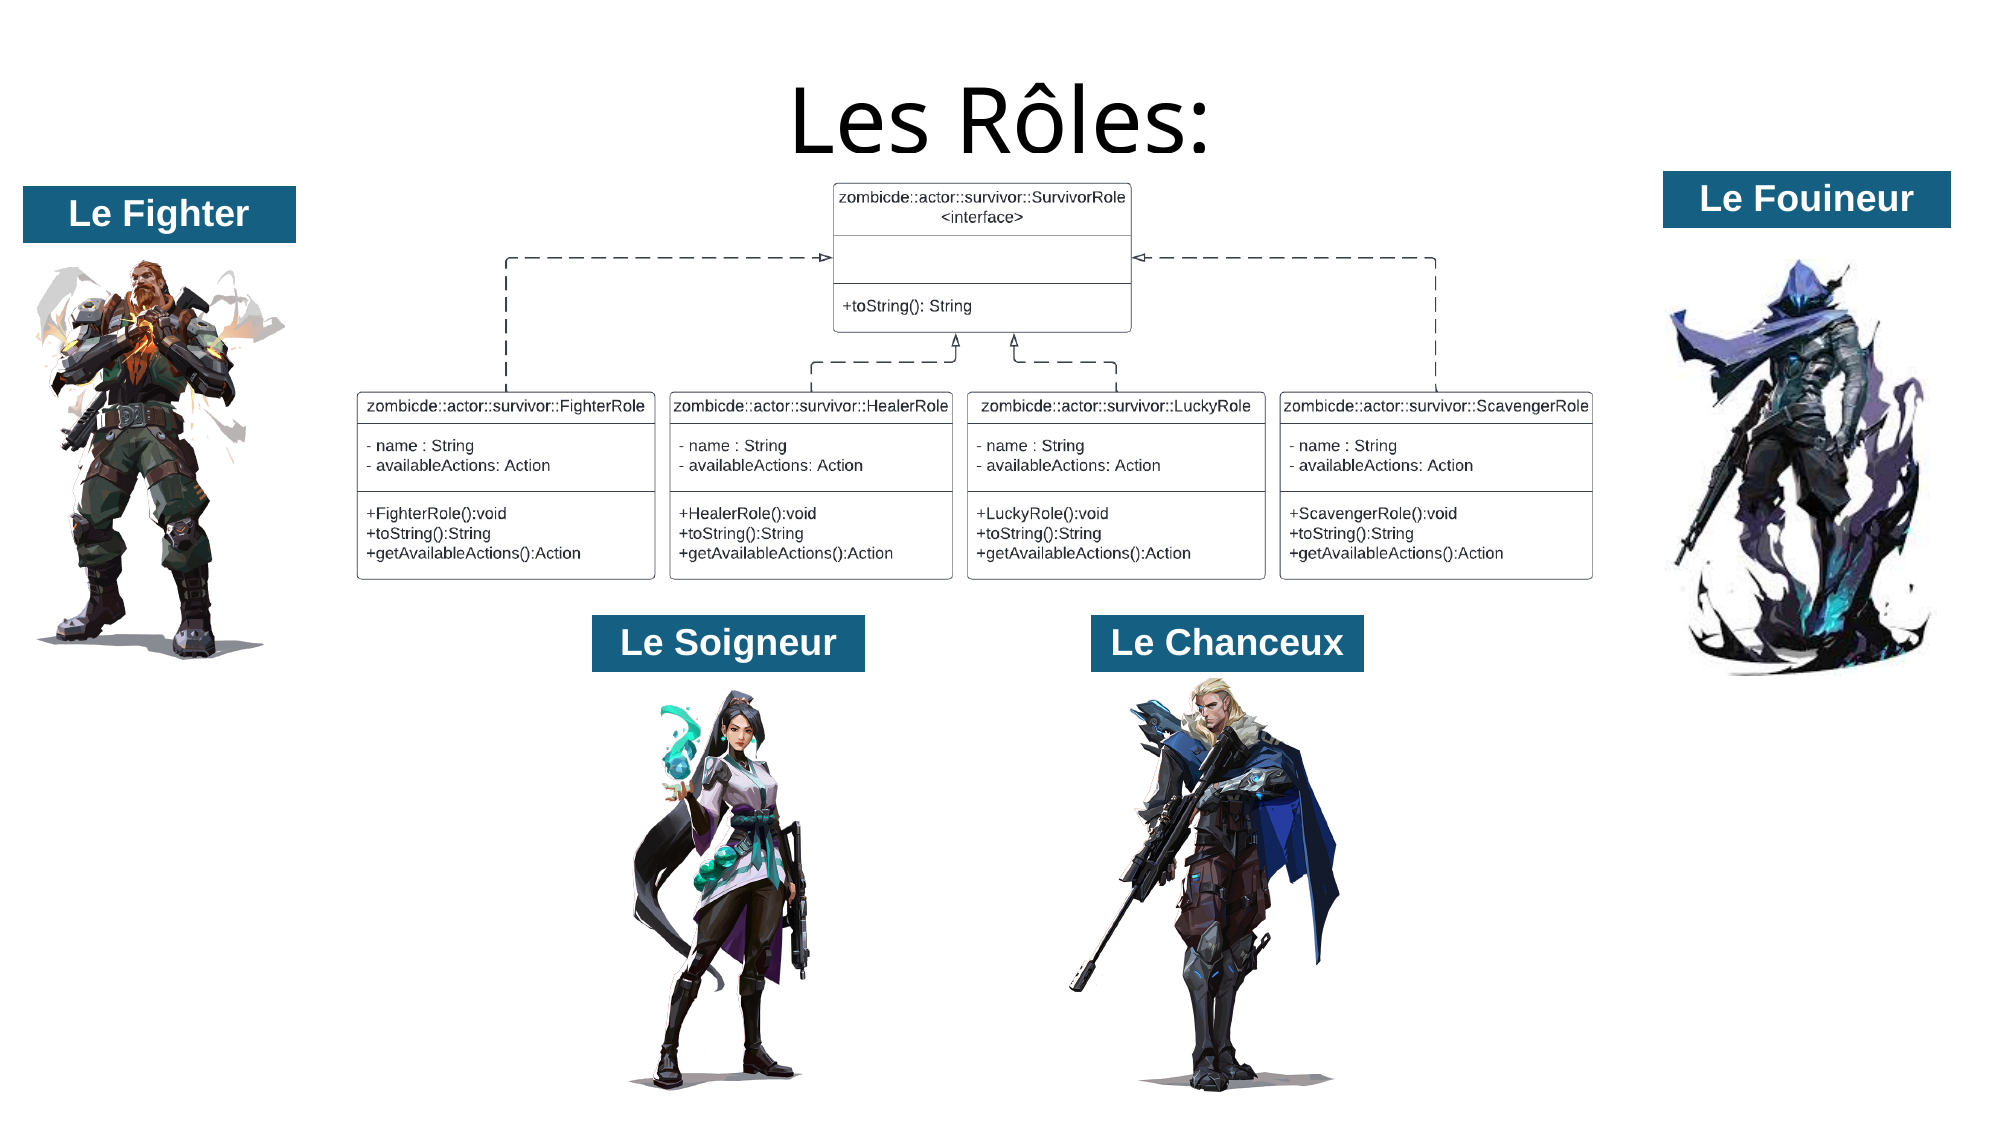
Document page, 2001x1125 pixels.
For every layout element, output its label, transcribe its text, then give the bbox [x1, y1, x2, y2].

picture [22, 259, 285, 661]
title Les Rôles: [137, 14, 1863, 233]
table_header Le Soigneur [592, 615, 865, 672]
picture [597, 689, 860, 1092]
picture [1665, 259, 1937, 676]
table_header Le Fouineur [1663, 171, 1951, 228]
picture [327, 153, 1622, 587]
table_header Le Fighter [23, 186, 296, 243]
picture [1068, 675, 1340, 1092]
table_header Le Chanceux [1091, 615, 1364, 672]
